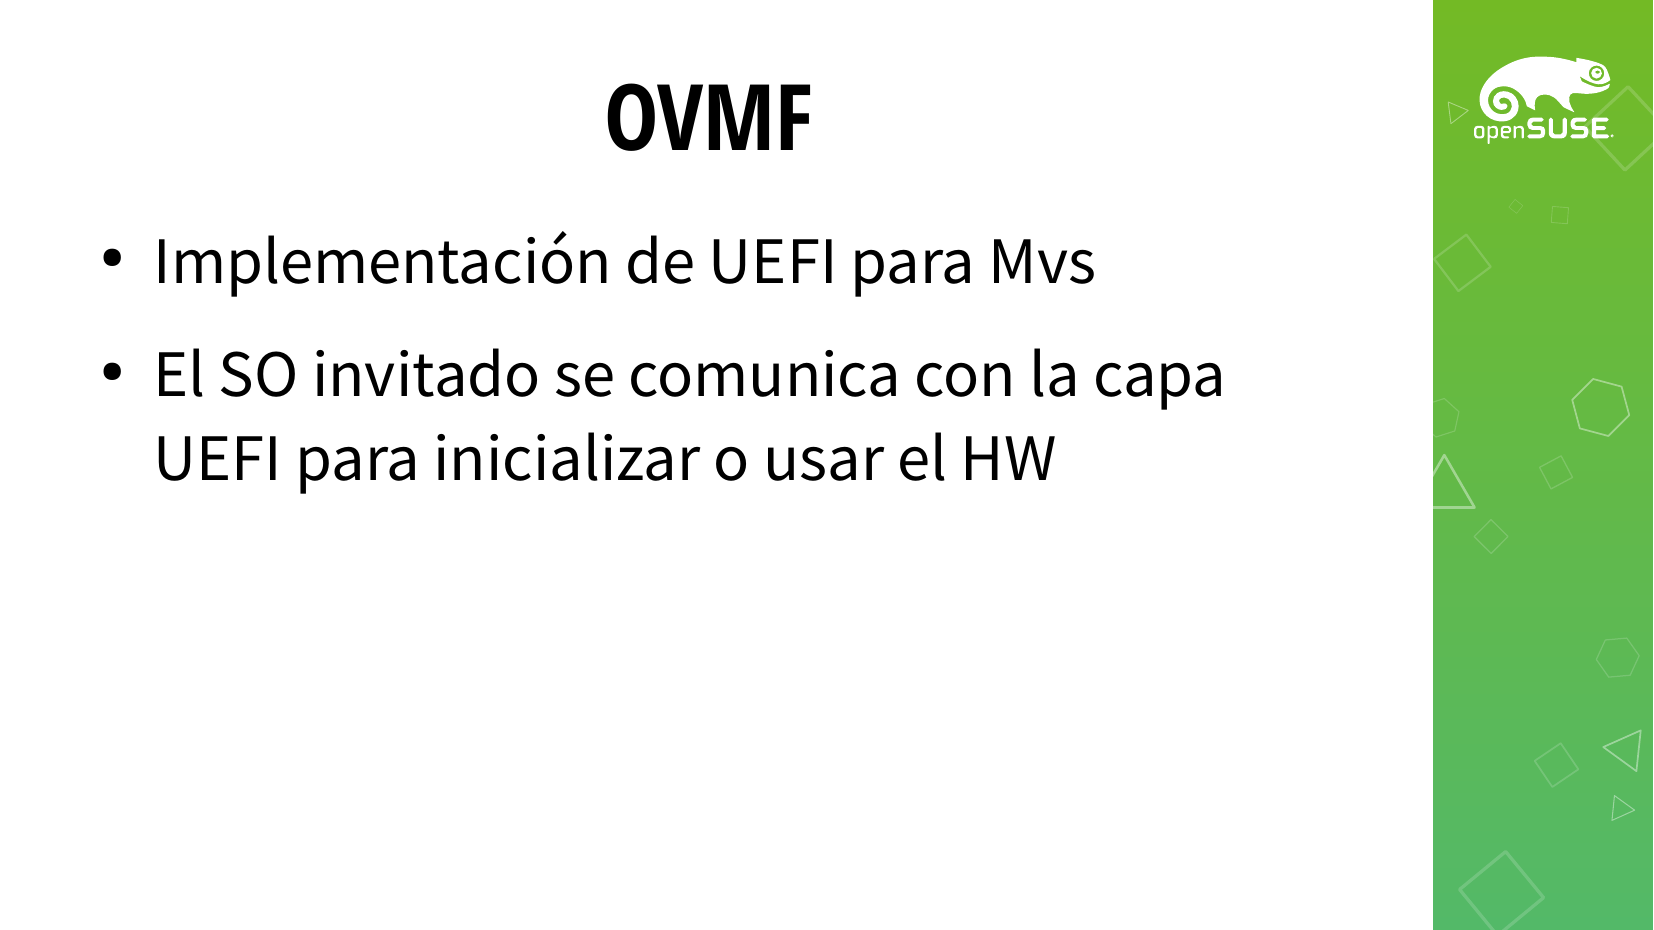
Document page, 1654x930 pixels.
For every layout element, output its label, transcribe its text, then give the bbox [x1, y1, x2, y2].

list Implementación de UEFI para Mvs El SO invitado se comunica con la capa UEFI para inicializar o usar el HW [82, 217, 1336, 757]
title OVMF [82, 37, 1336, 193]
